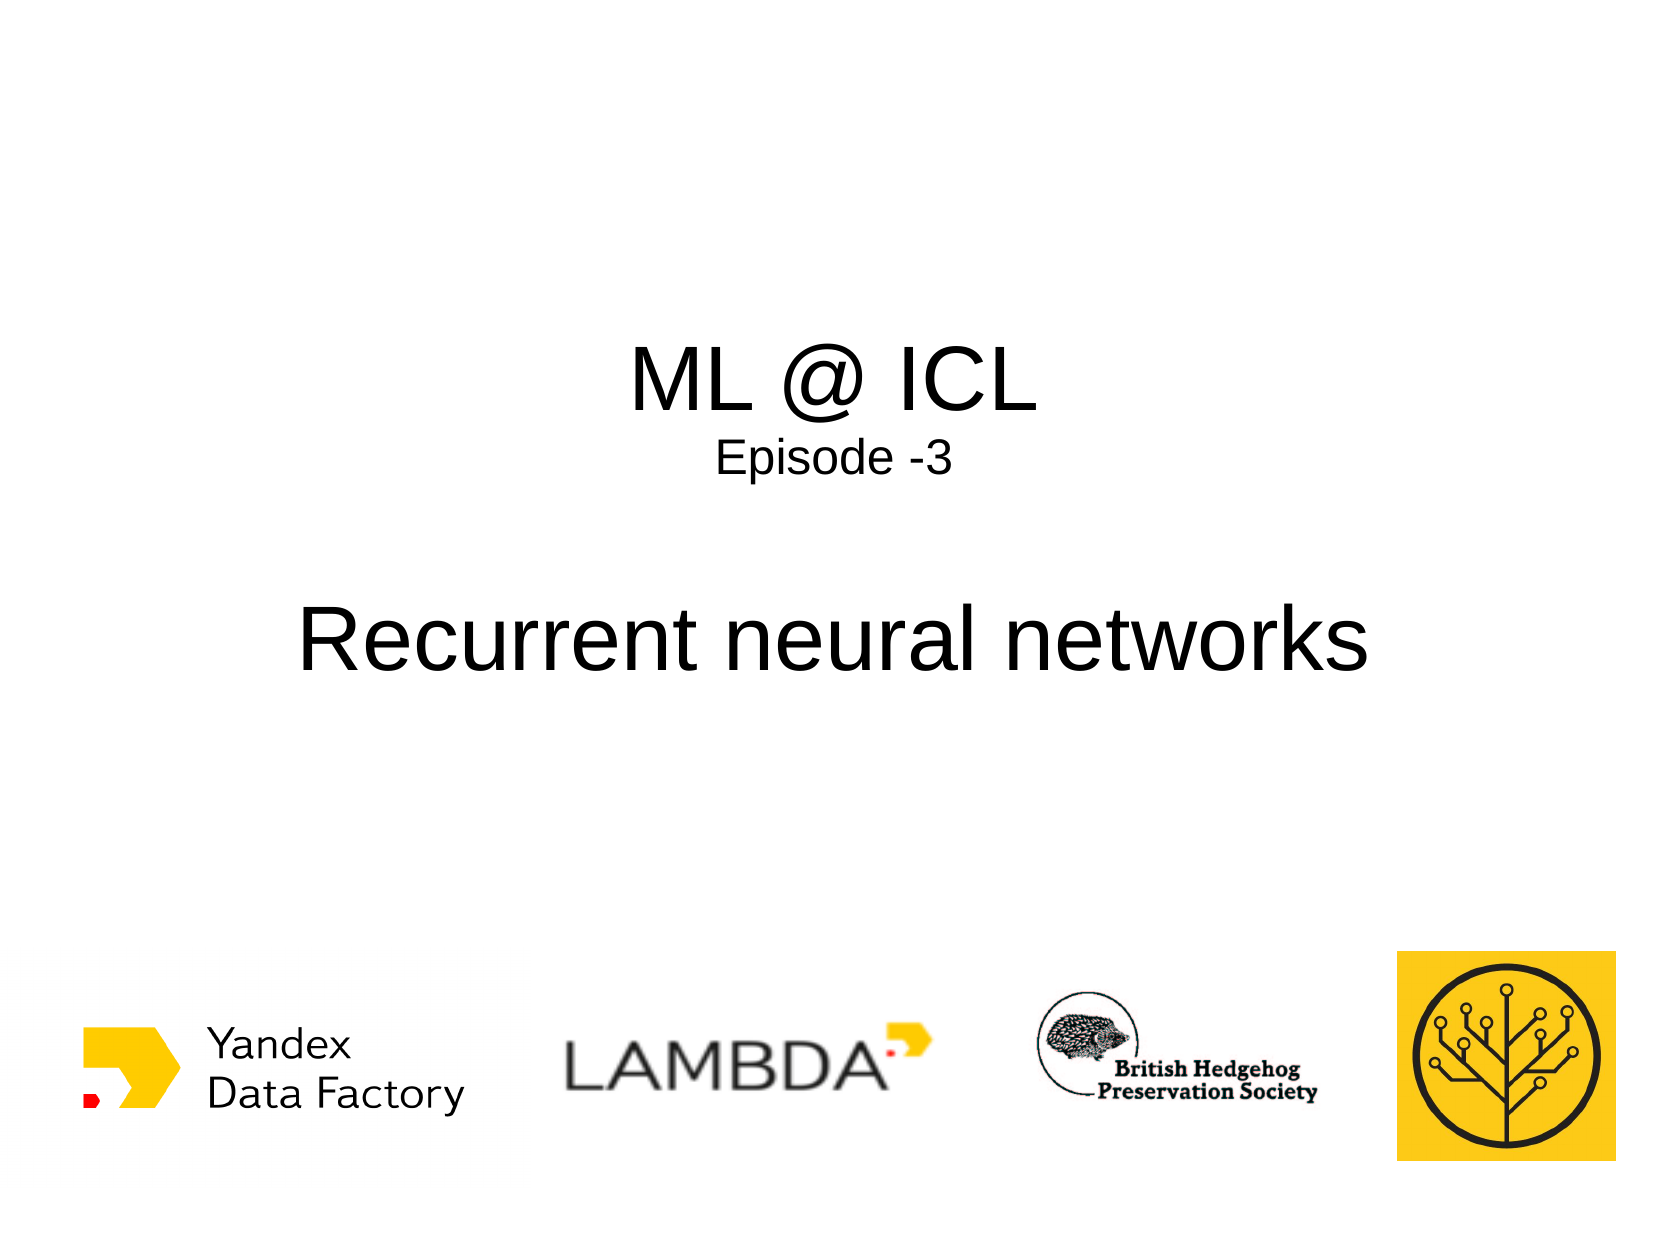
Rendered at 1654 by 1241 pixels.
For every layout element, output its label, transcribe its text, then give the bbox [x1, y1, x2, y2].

title ML @ ICL Episode -3 Recurrent neural networks [90, 326, 1579, 793]
picture [0, 887, 952, 1228]
picture [992, 942, 1616, 1200]
